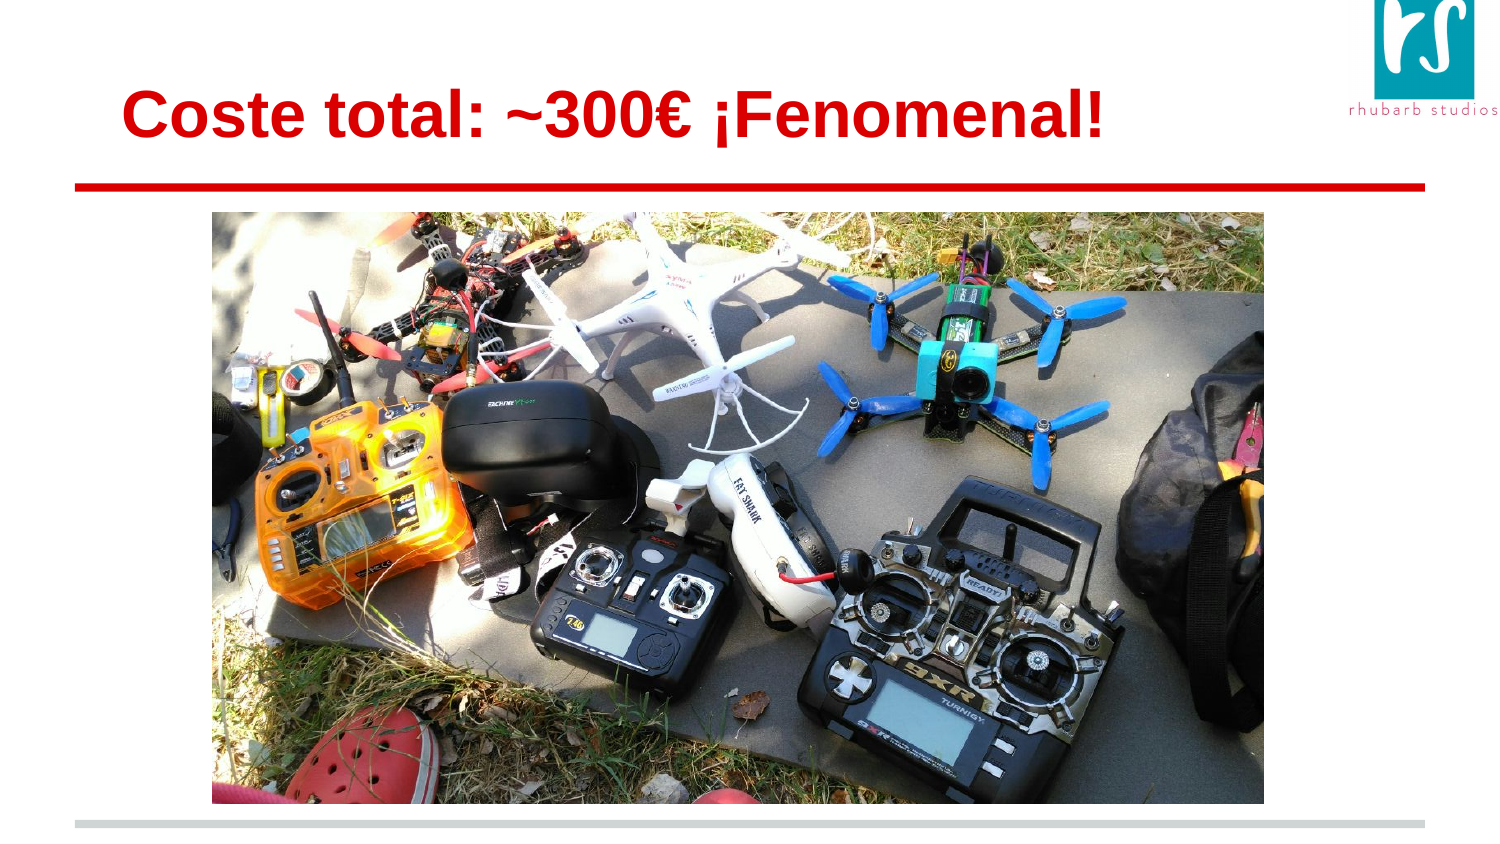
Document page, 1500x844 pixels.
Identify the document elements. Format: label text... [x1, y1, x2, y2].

picture [212, 212, 1264, 804]
picture [1348, 0, 1500, 118]
title Coste total: ~300€ ¡Fenomenal! [106, 24, 1457, 166]
